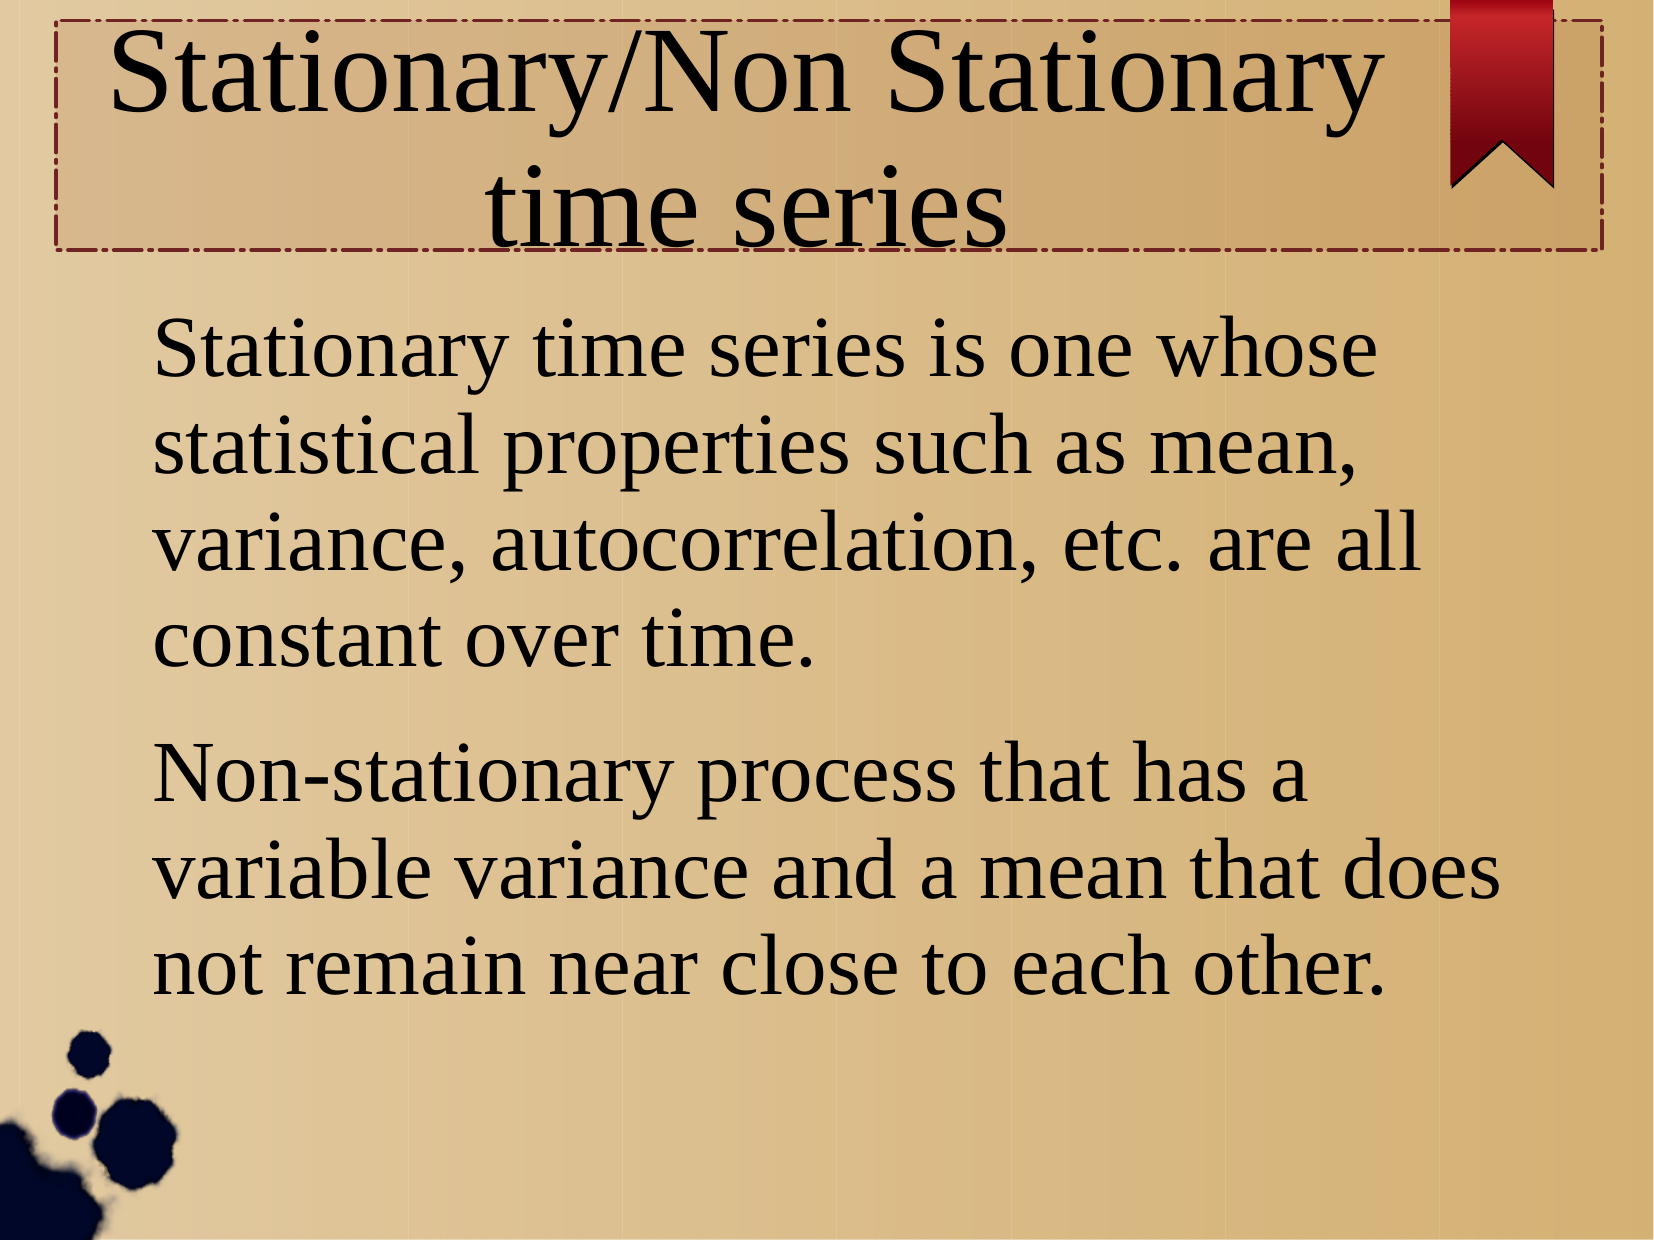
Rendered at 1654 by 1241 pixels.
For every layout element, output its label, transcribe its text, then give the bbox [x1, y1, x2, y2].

title Stationary/Non Stationary time series [82, 2, 1412, 274]
list Stationary time series is one whose statistical properties such as mean, variance, autocorrelation, etc. are all constant over time. Non-stationary process that has a variable variance and a mean that does not remain near close to each other. [82, 299, 1571, 1019]
